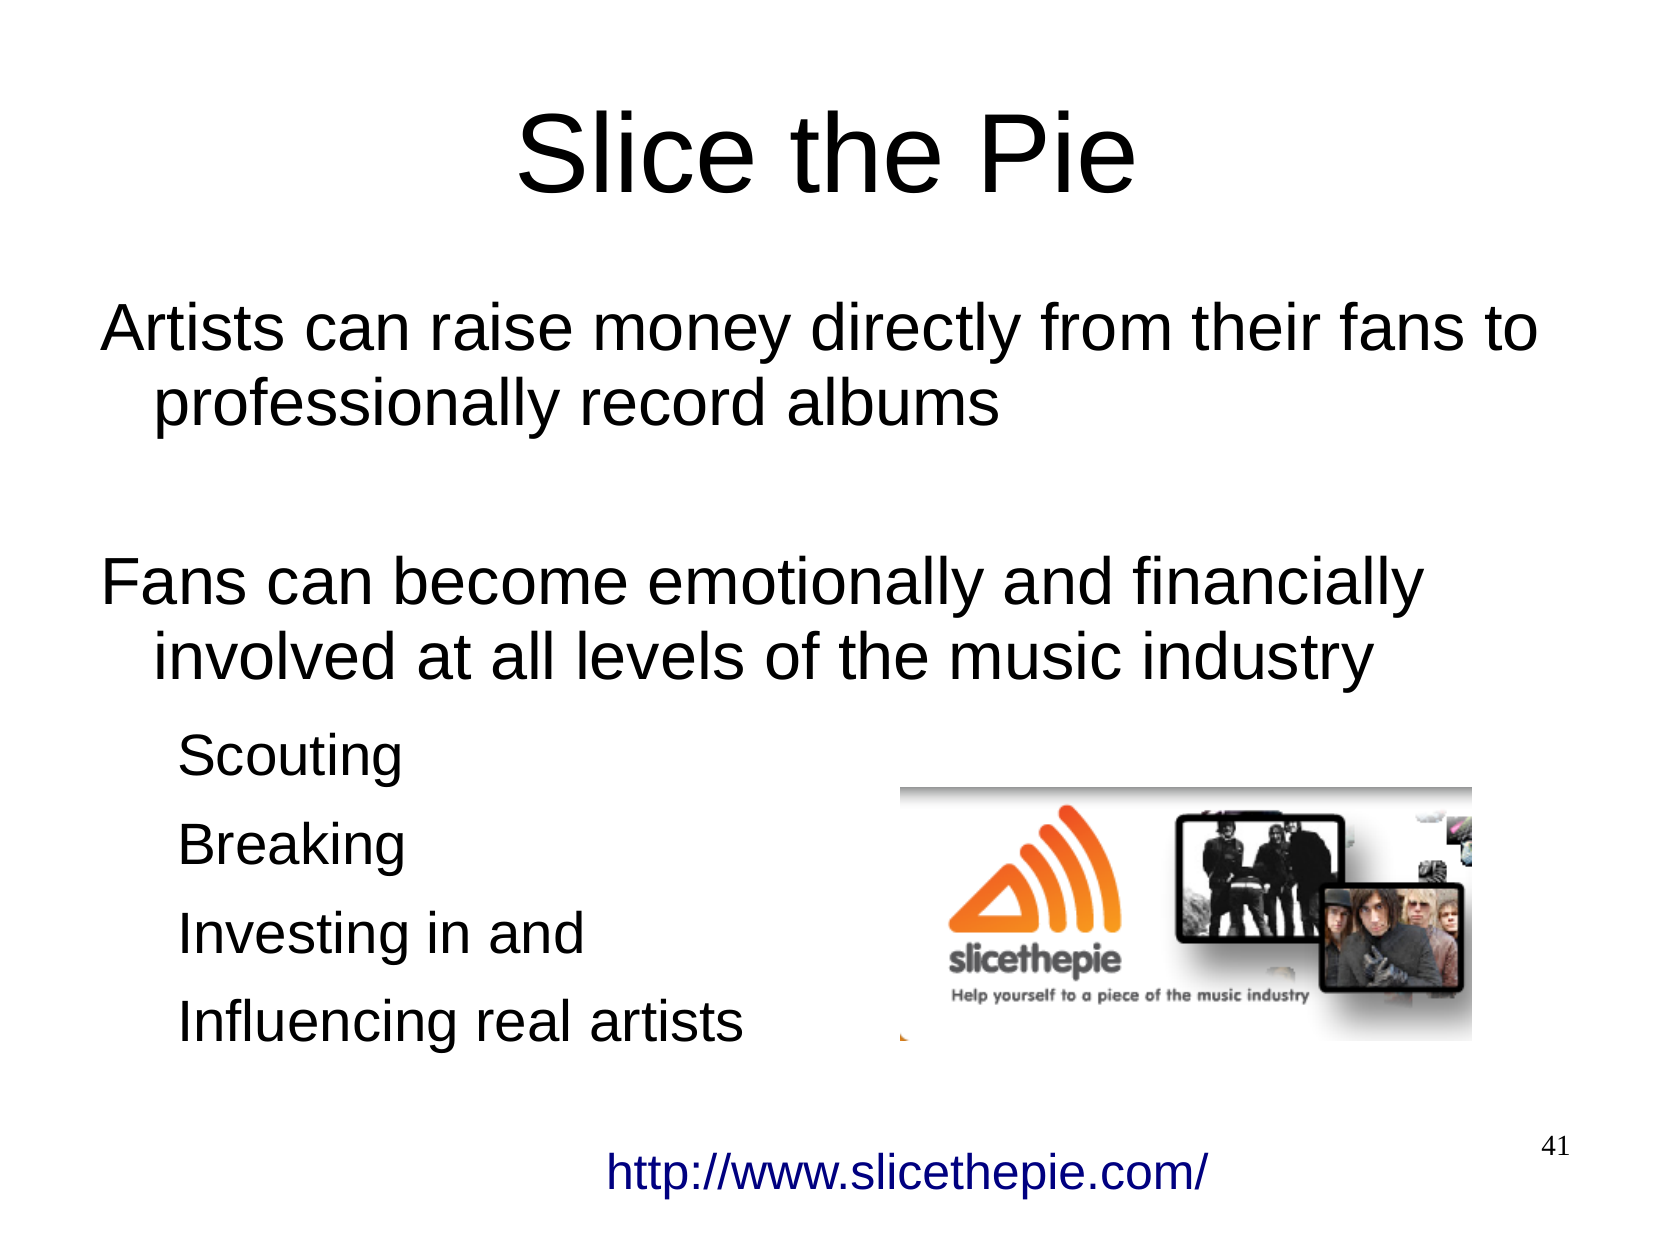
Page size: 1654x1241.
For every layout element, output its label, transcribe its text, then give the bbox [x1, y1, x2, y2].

title Slice the Pie [82, 49, 1571, 257]
picture [900, 787, 1472, 1041]
list Artists can raise money directly from their fans to professionally record albums Fans can become emotionally and financially involved at all levels of the music industry Scouting Breaking Investing in and Influencing real artists [82, 290, 1571, 1094]
text_box http://www.slicethepie.com/ [551, 1137, 1278, 1208]
